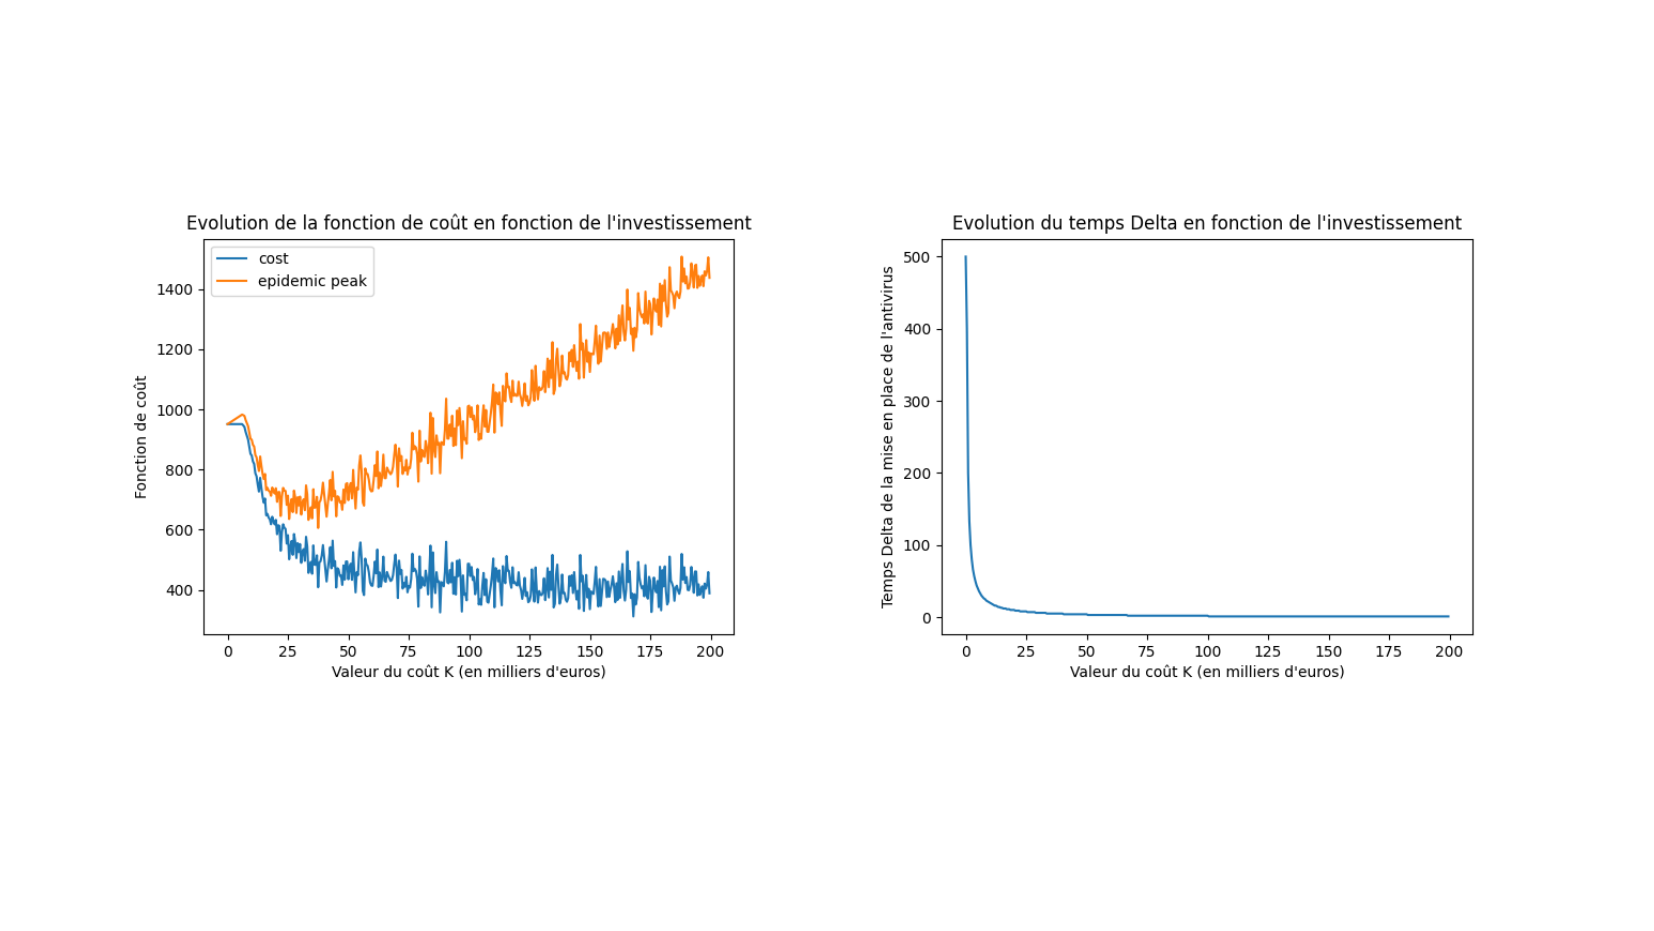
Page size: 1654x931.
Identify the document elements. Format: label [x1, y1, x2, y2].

picture [118, 177, 802, 691]
picture [856, 177, 1541, 691]
